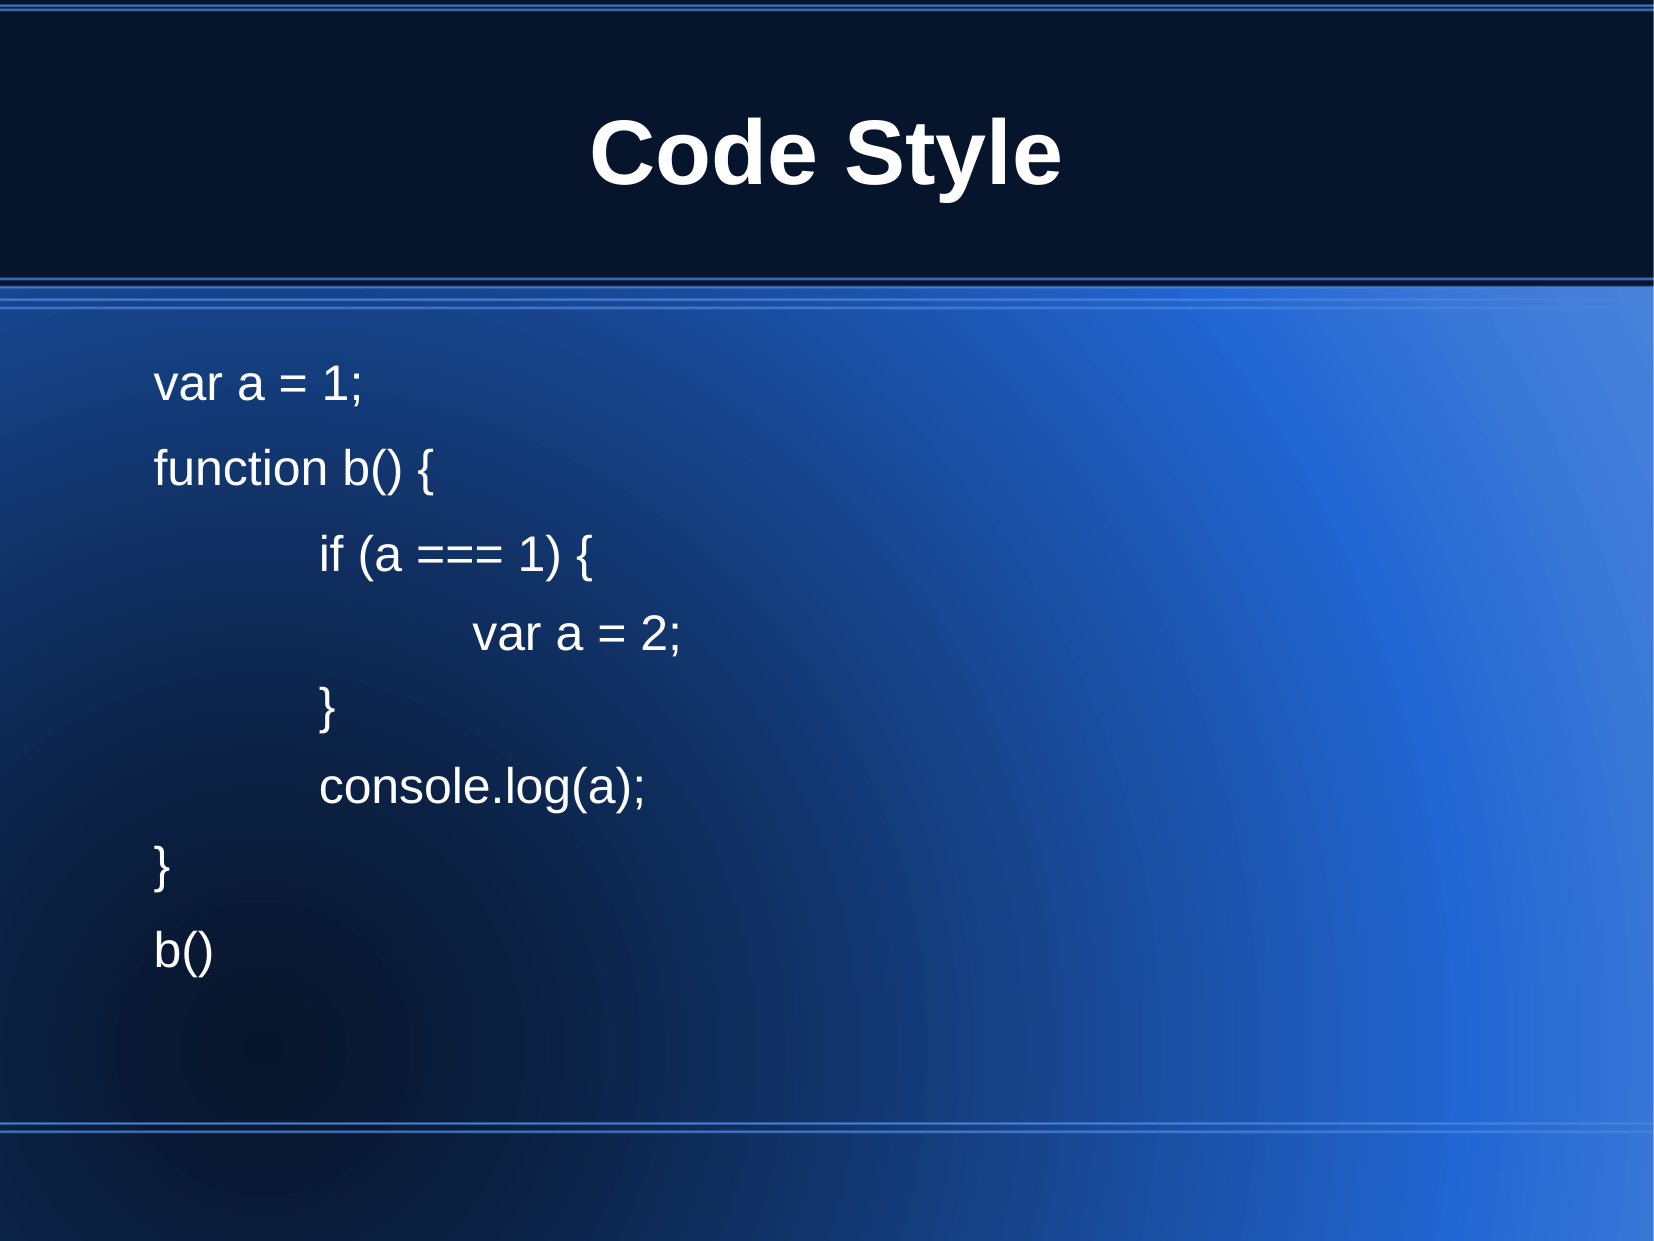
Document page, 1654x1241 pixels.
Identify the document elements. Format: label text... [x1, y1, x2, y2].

title Code Style [82, 49, 1571, 257]
list var a = 1; function b() { if (a === 1) { var a = 2; } console.log(a); } b() [82, 355, 1571, 1058]
picture [0, 0, 1654, 1241]
